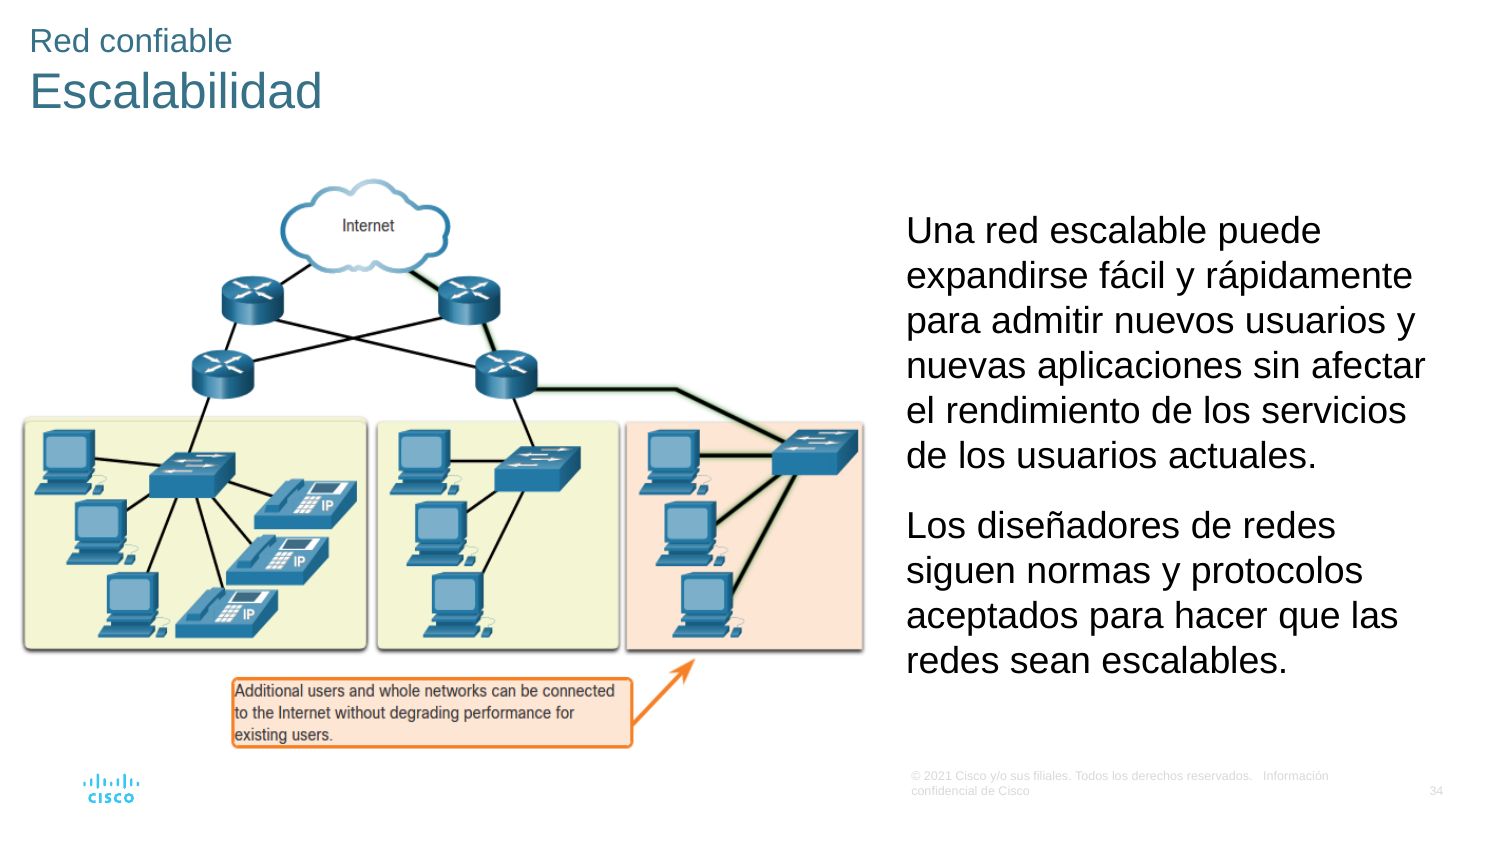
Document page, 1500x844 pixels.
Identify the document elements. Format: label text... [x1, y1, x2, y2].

picture [14, 161, 873, 759]
list Una red escalable puede expandirse fácil y rápidamente para admitir nuevos usuarios y nuevas aplicaciones sin afectar el rendimiento de los servicios de los usuarios actuales. Los diseñadores de redes siguen normas y protocolos aceptados para hacer que las redes sean escalables. [891, 128, 1471, 684]
title Red confiable Escalabilidad [14, 6, 1500, 131]
